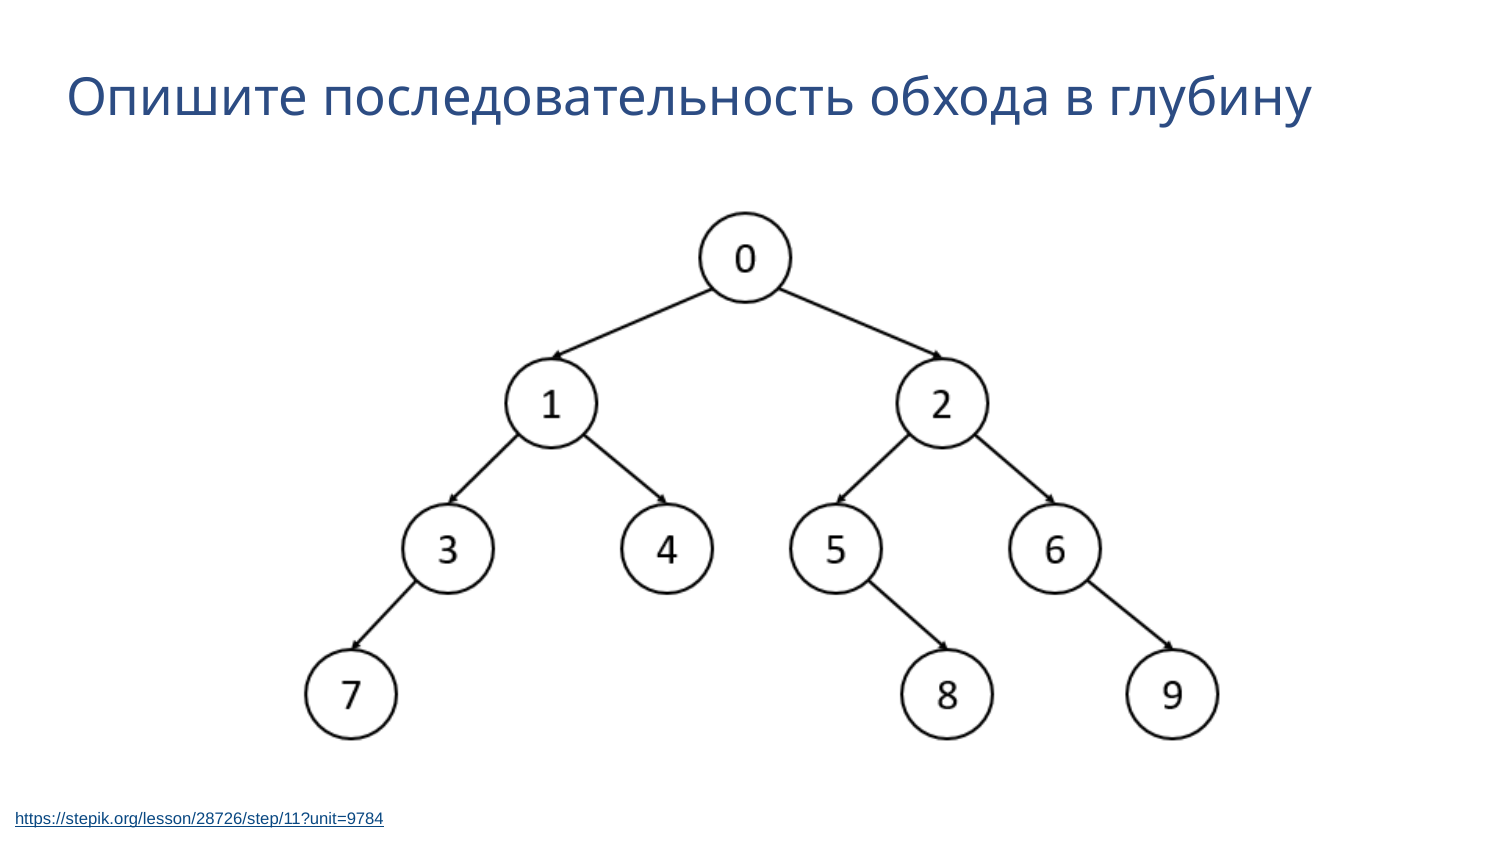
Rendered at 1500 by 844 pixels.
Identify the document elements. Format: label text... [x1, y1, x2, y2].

picture [295, 204, 1229, 750]
text_box https://stepik.org/lesson/28726/step/11?unit=9784 [0, 793, 493, 844]
title Опишите последовательность обхода в глубину [51, 48, 1449, 142]
